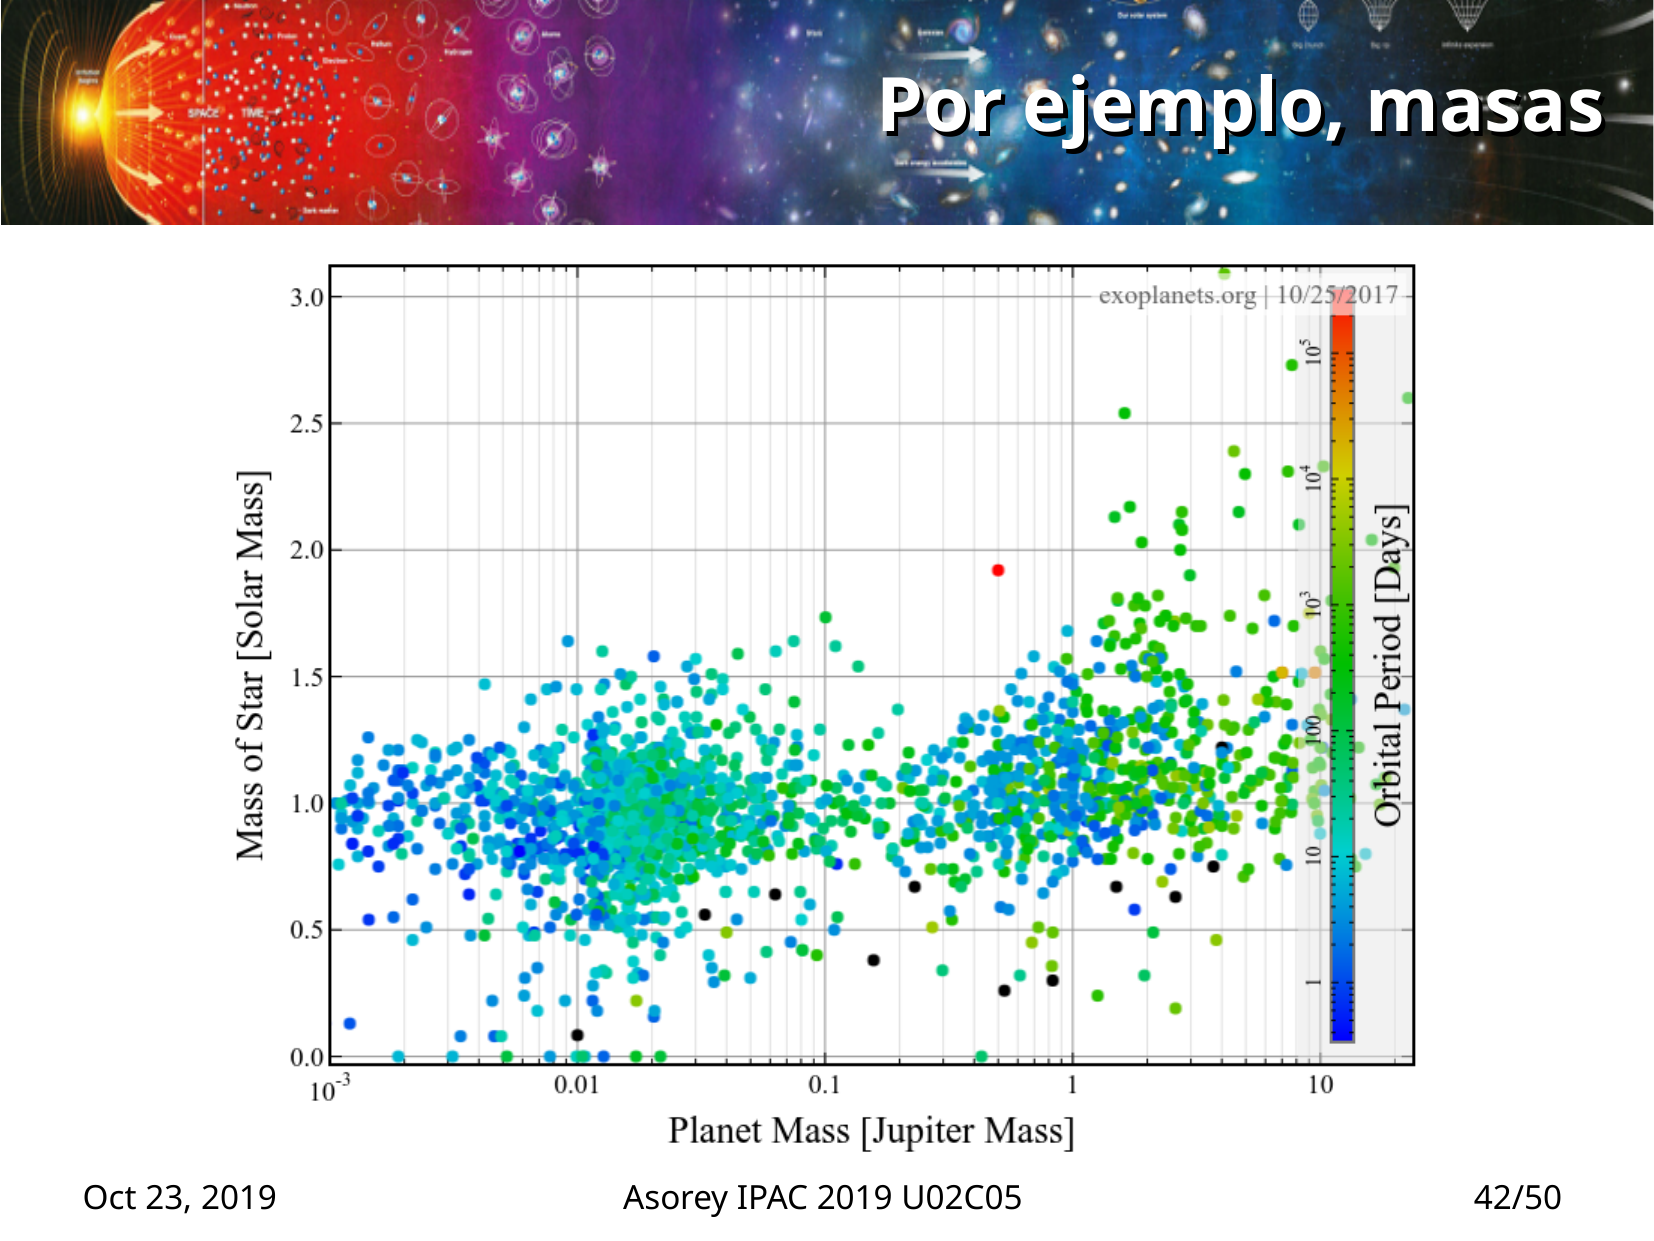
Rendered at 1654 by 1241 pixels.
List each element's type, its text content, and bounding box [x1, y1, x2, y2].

picture [1, 0, 1654, 225]
title Por ejemplo, masas [45, 15, 1606, 191]
picture [225, 254, 1426, 1156]
